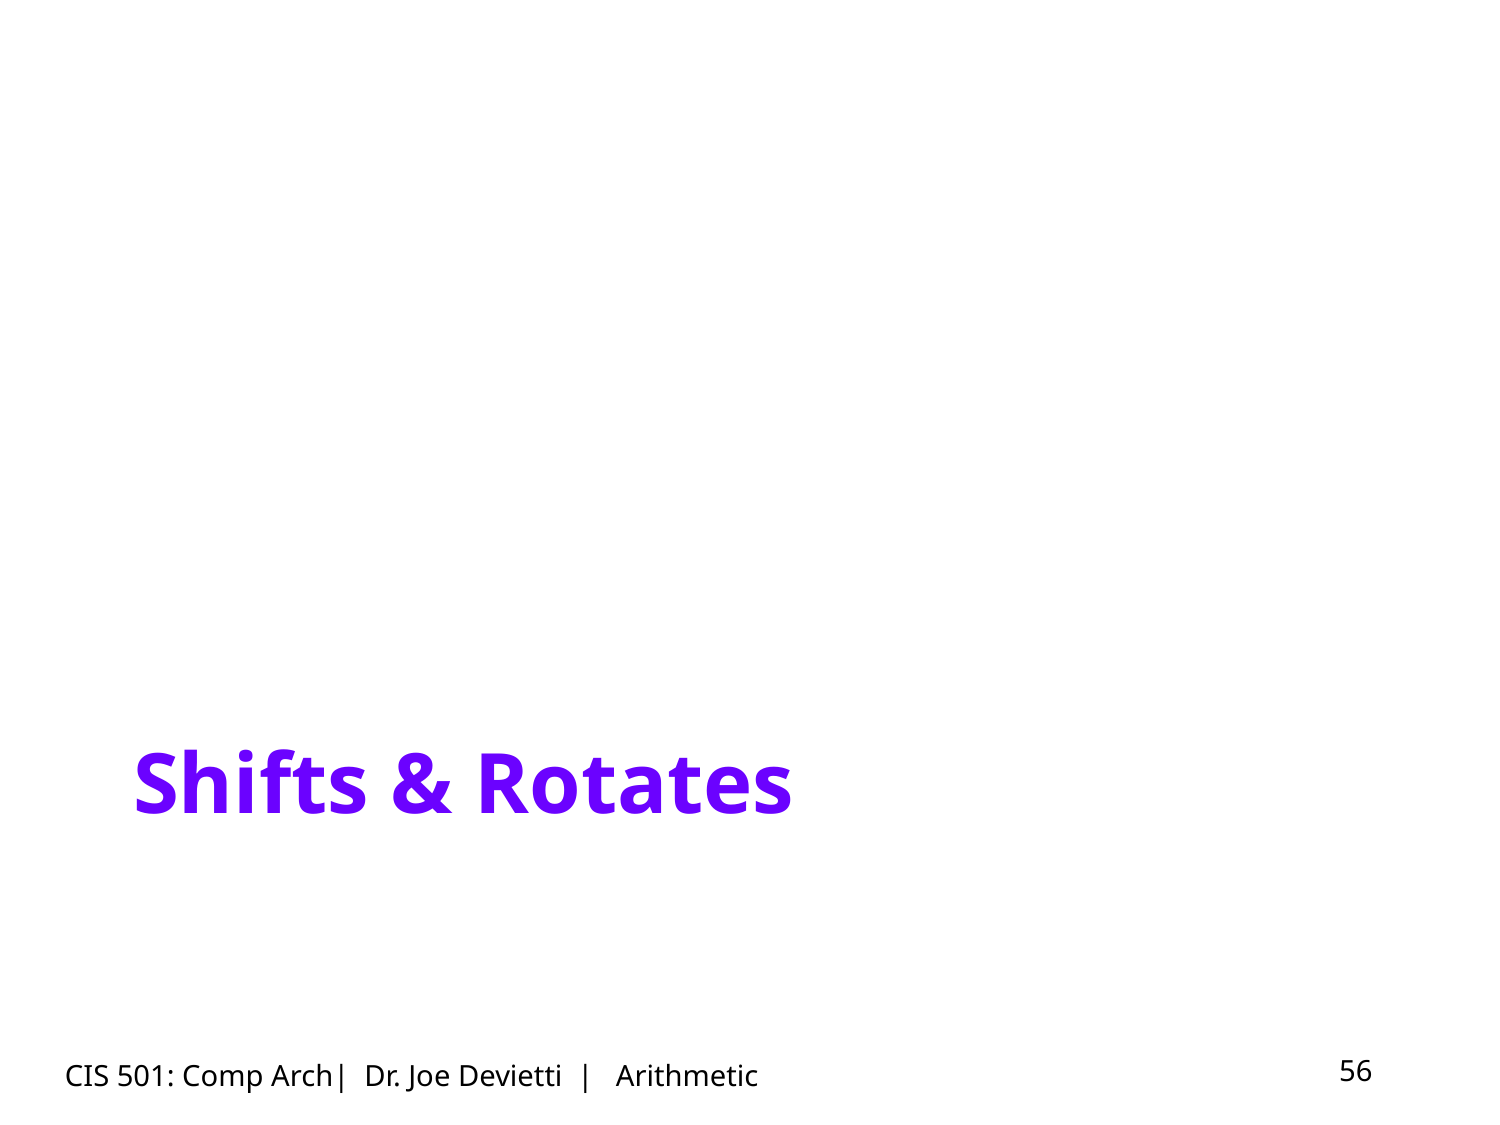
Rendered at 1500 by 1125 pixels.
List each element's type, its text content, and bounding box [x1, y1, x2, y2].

text_box <number> [1074, 1049, 1388, 1100]
text_box Shifts & Rotates [118, 722, 1394, 947]
text_box CIS 501: Comp Arch| Dr. Joe Devietti | Arithmetic [49, 1049, 988, 1100]
